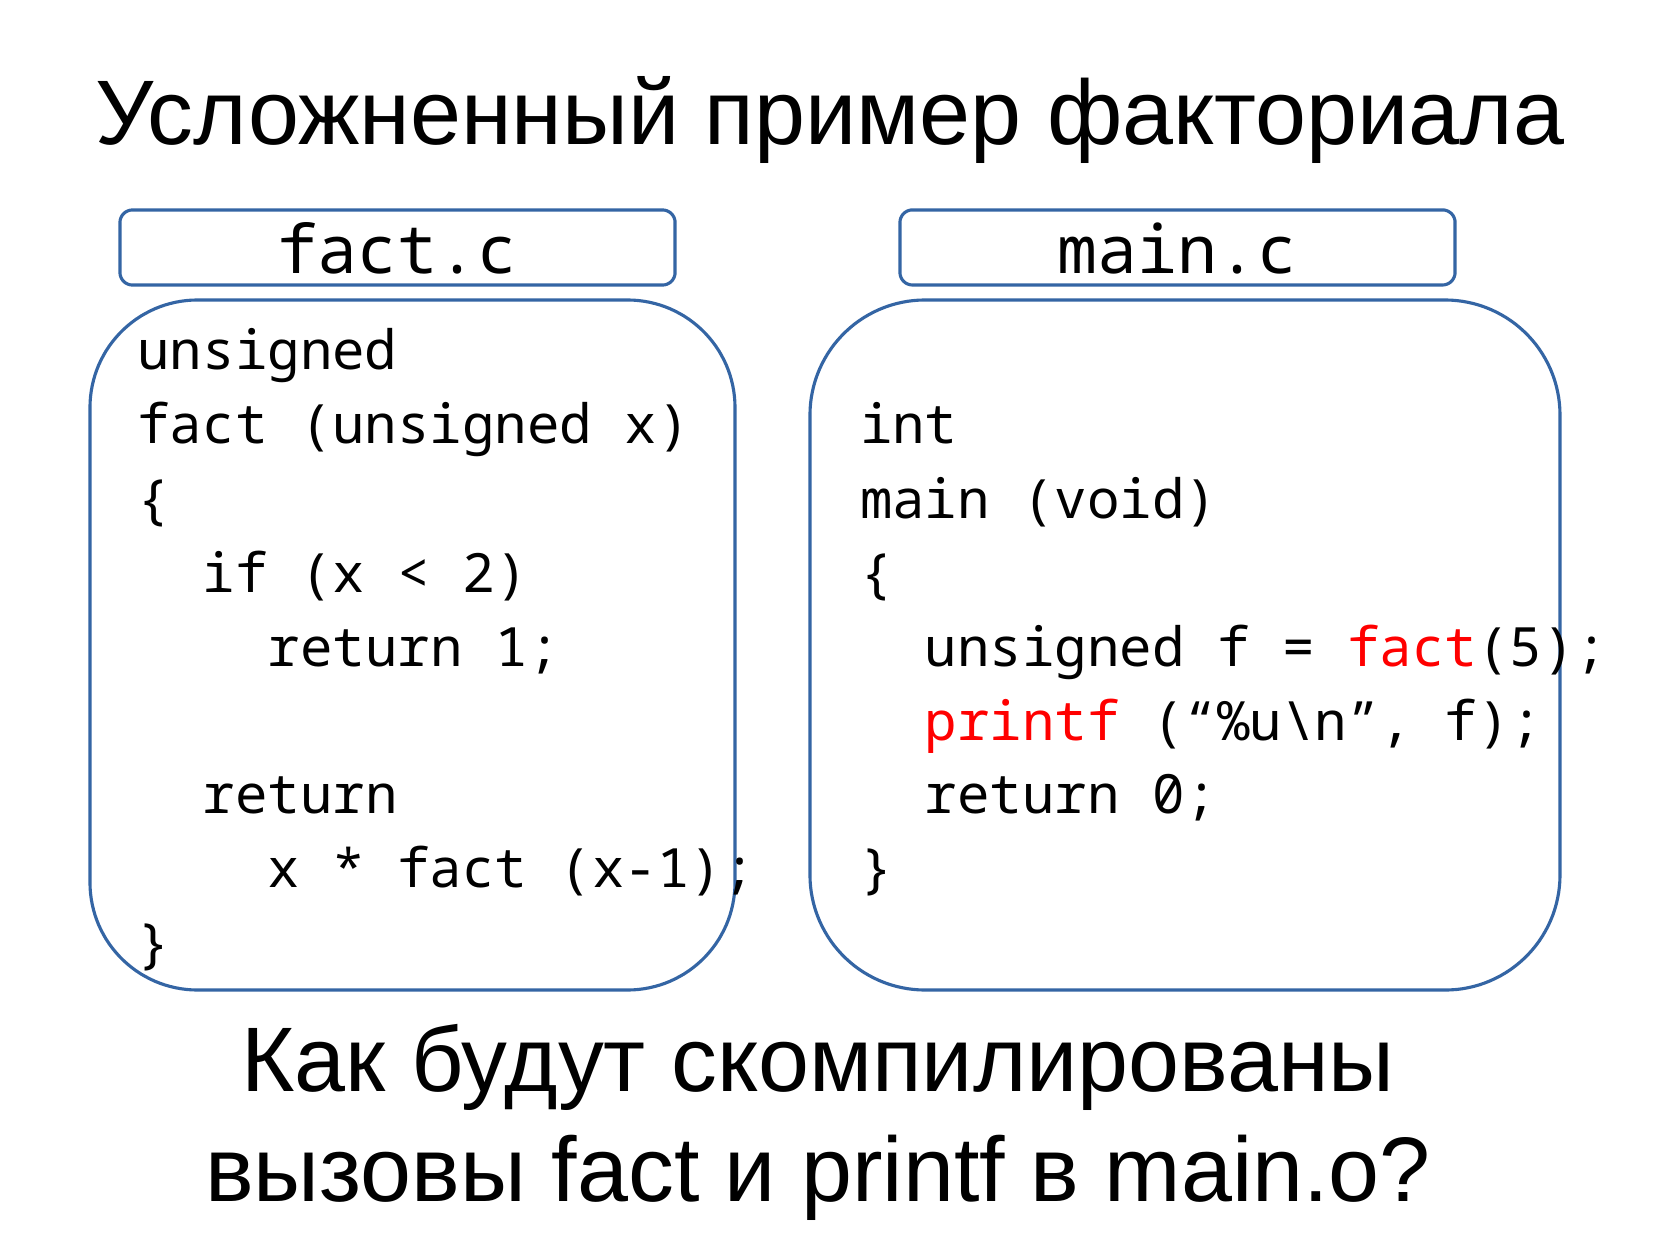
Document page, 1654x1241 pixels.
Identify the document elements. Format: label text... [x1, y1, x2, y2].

title Усложненный пример факториала [28, 15, 1634, 201]
text_box main.c [900, 209, 1456, 285]
text_box int main (void) { unsigned f = fact(5); printf (“%u\n”, f); return 0; } [810, 300, 1561, 990]
text_box fact.c [120, 210, 676, 286]
text_box unsigned fact (unsigned x) { if (x < 2) return 1; return x * fact (x-1); } [90, 300, 736, 990]
title Как будут скомпилированы вызовы fact и printf в main.o? [75, 990, 1564, 1231]
